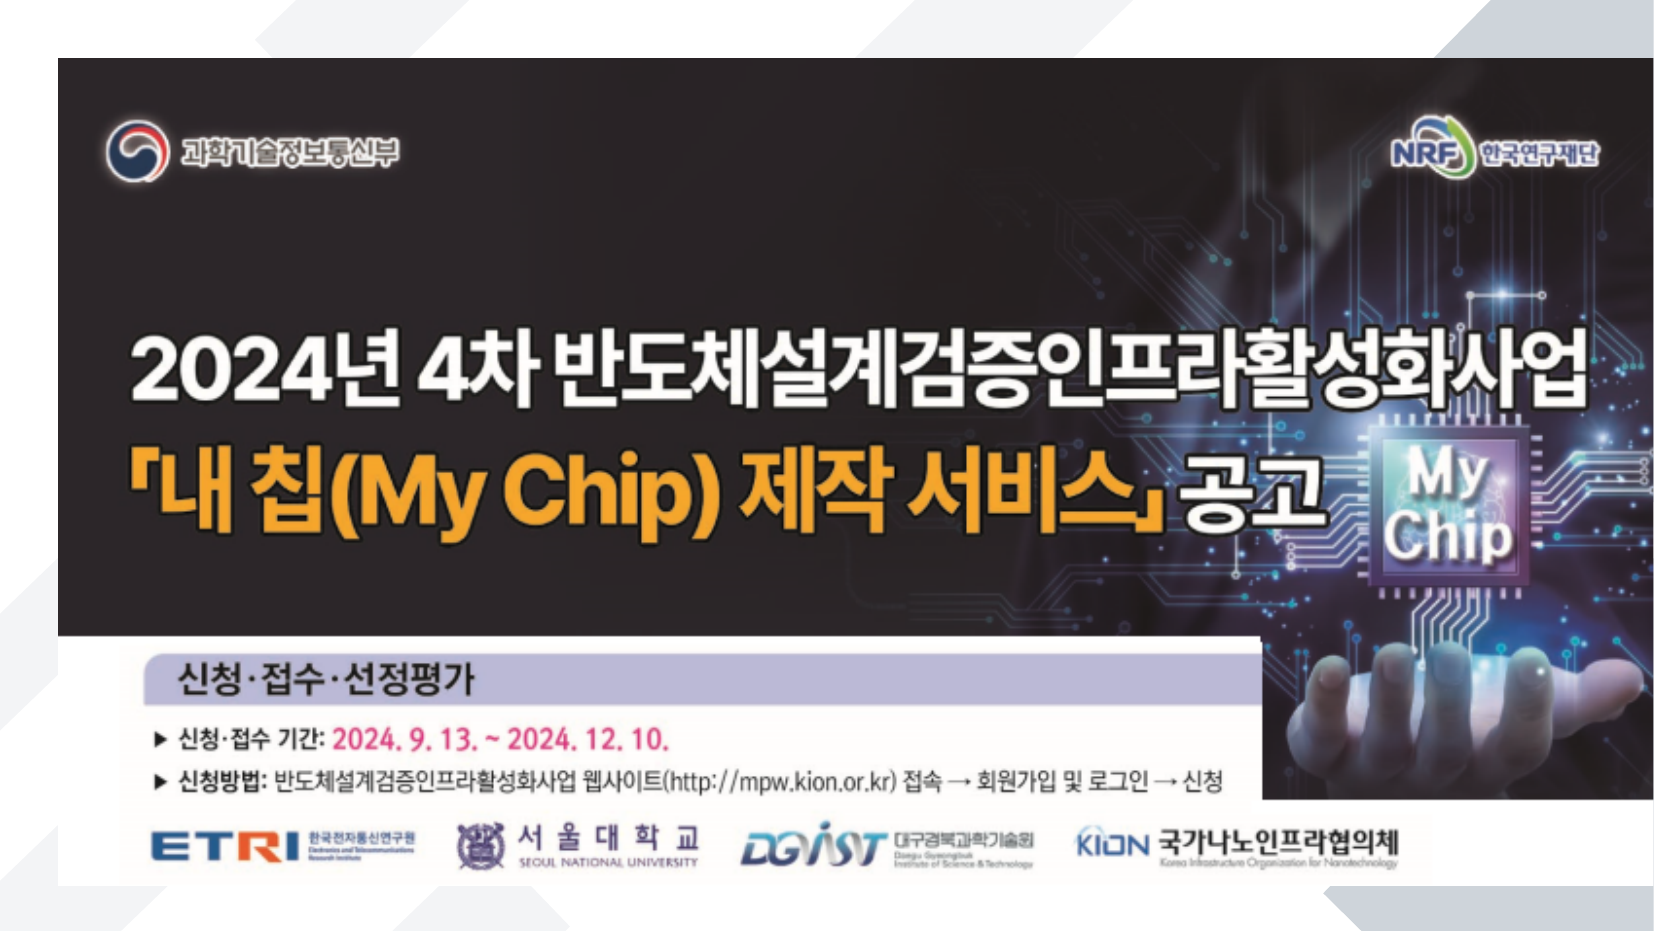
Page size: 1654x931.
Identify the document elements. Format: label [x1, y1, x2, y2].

picture [58, 58, 1654, 886]
